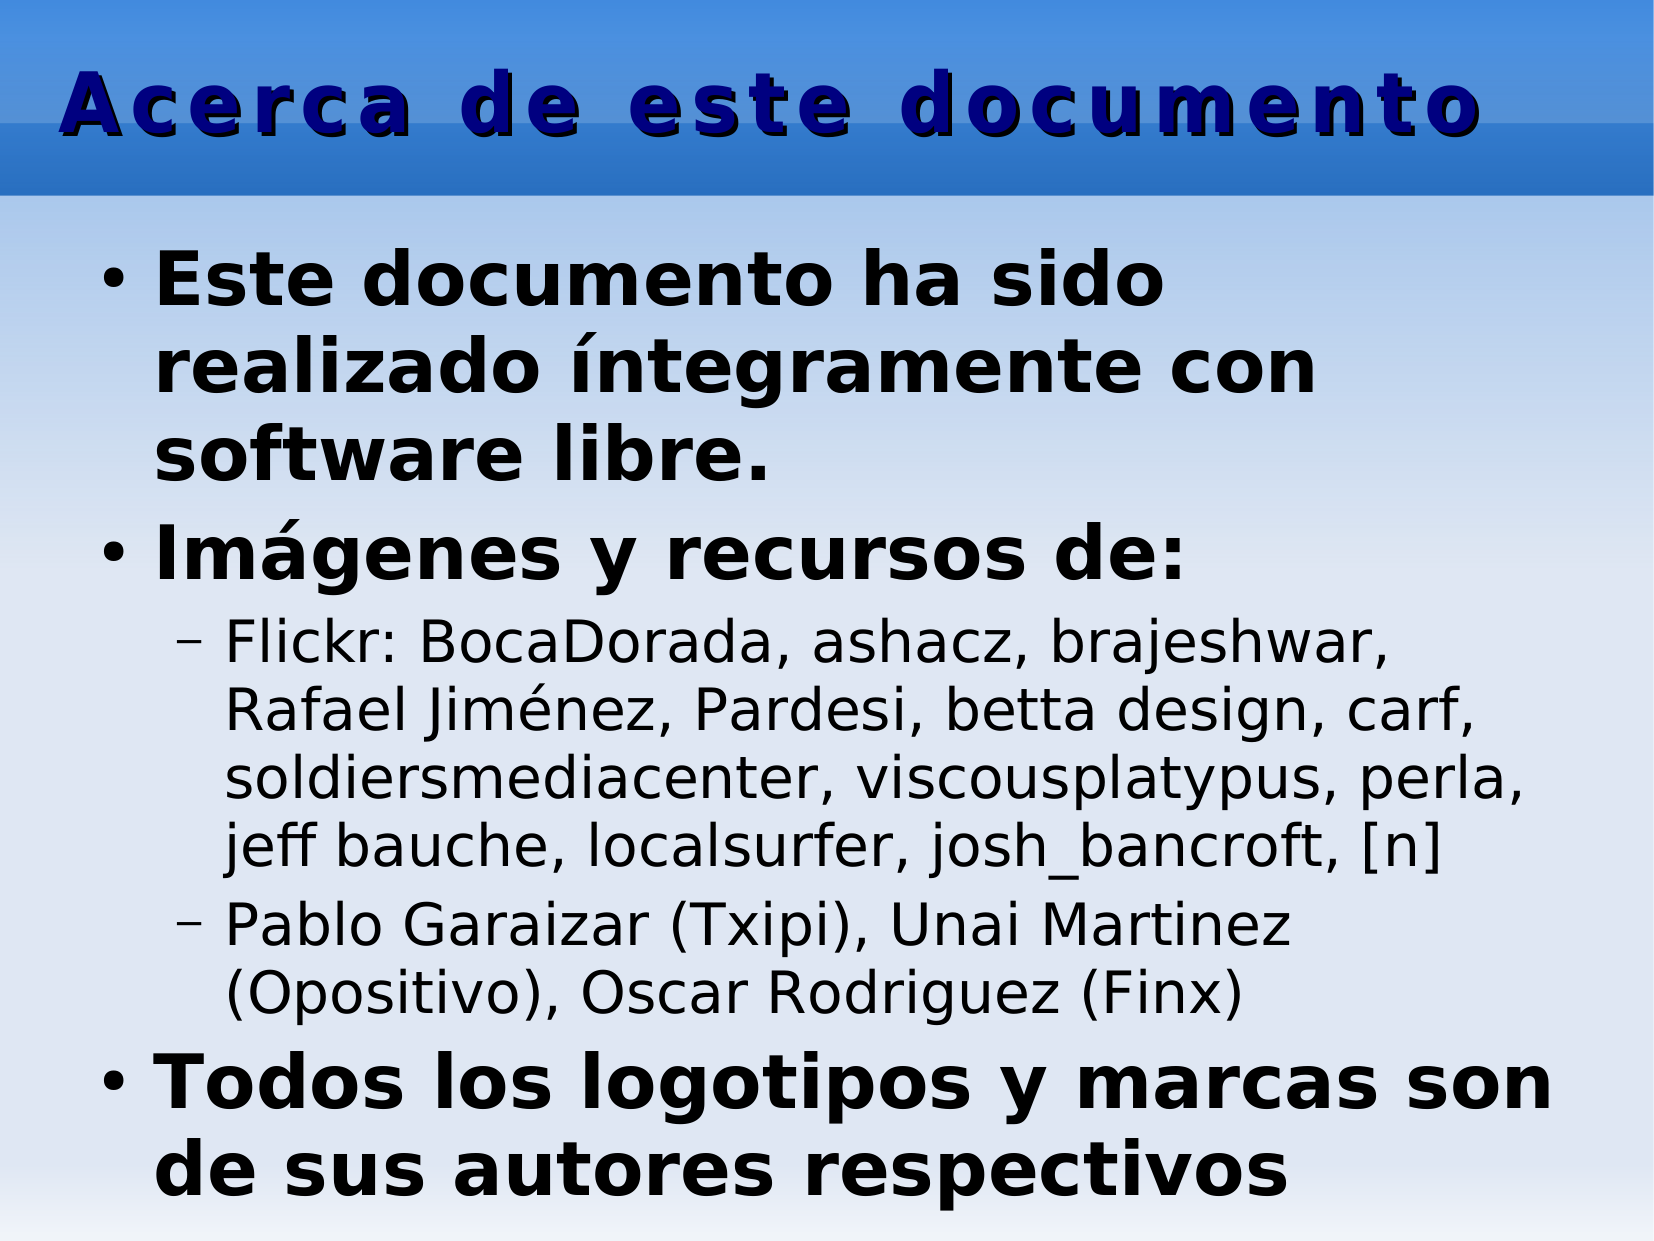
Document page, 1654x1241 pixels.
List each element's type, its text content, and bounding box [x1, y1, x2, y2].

list Este documento ha sido realizado íntegramente con software libre. Imágenes y recursos de: Flickr: BocaDorada, ashacz, brajeshwar, Rafael Jiménez, Pardesi, betta design, carf, soldiersmediacenter, viscousplatypus, perla, jeff bauche, localsurfer, josh_bancroft, [n] Pablo Garaizar (Txipi), Unai Martinez (Opositivo), Oscar Rodriguez (Finx) Todos los logotipos y marcas son de sus autores respectivos [82, 236, 1565, 1214]
picture [0, 0, 1654, 1241]
title Acerca de este documento [59, 29, 1654, 178]
